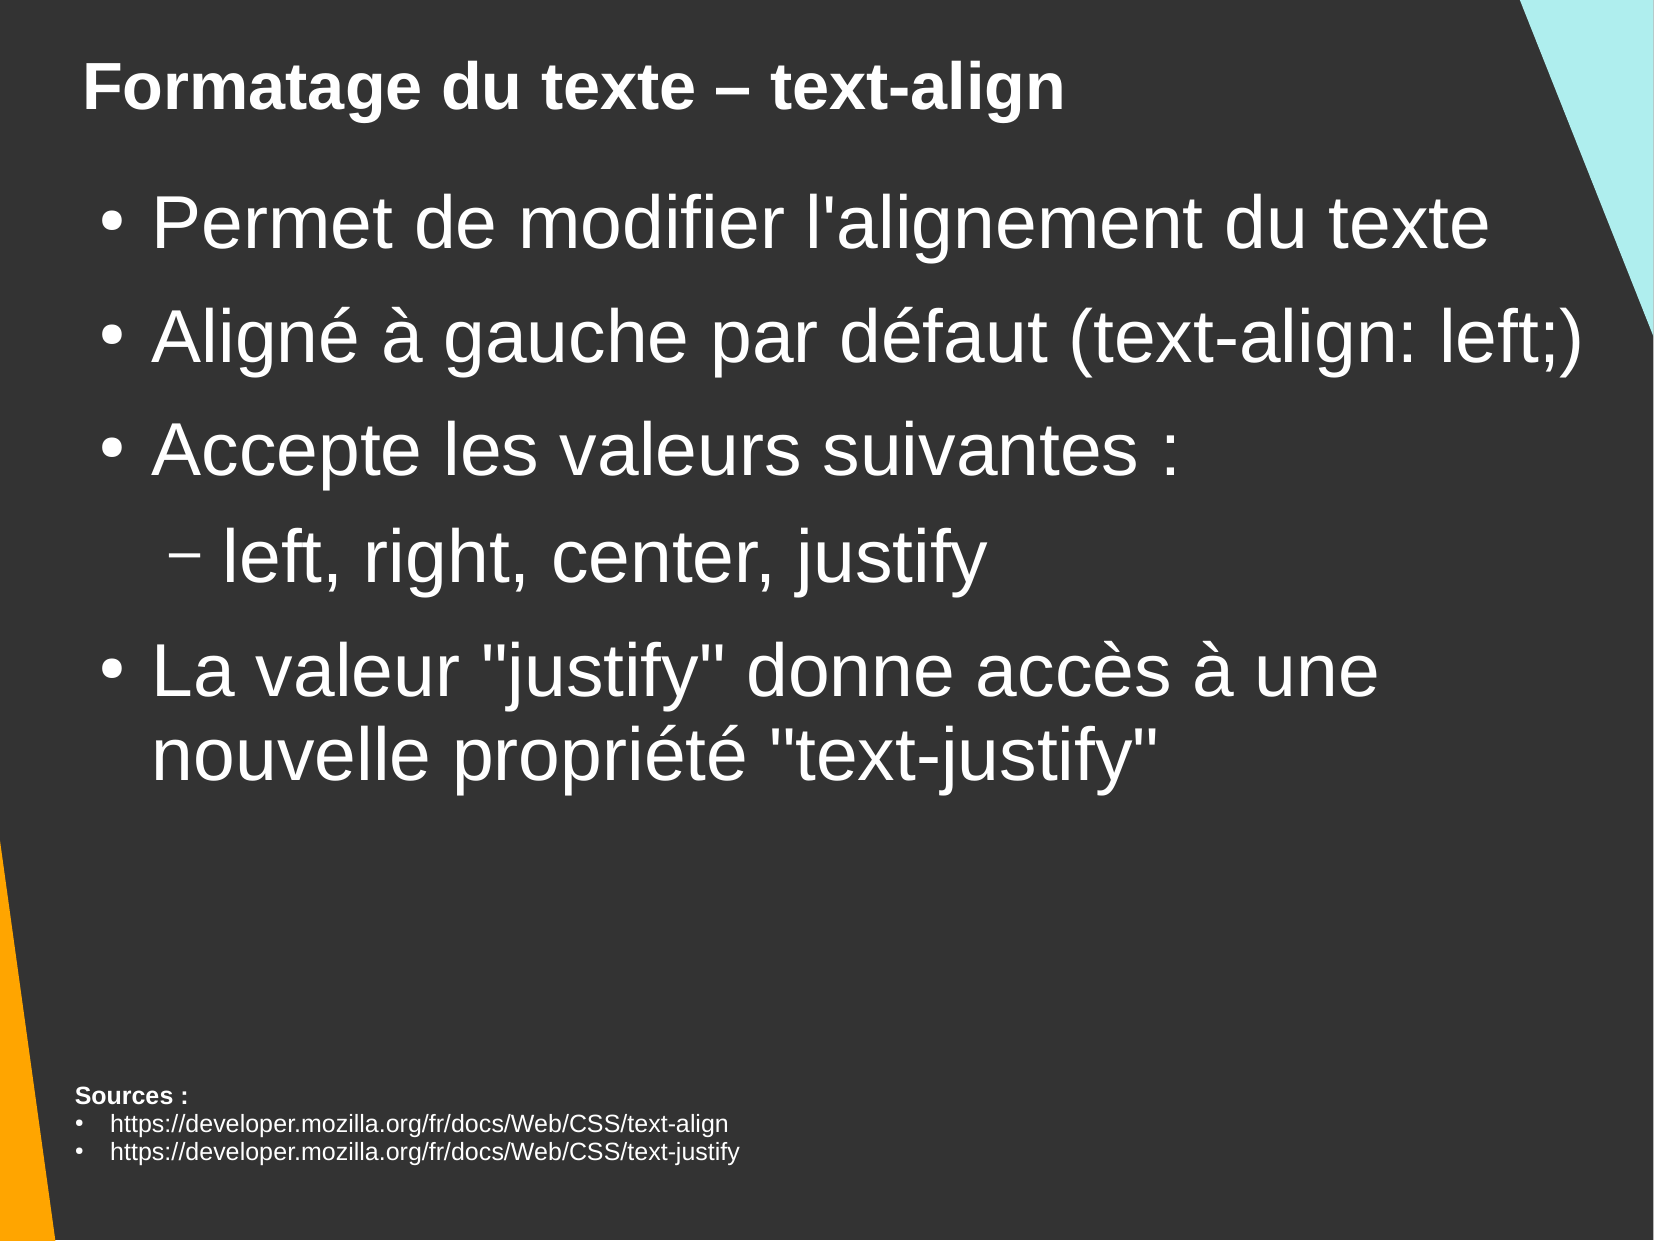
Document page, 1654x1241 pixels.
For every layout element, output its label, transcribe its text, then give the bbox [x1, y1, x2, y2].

text_box [0, 840, 56, 1241]
text_box Sources : https://developer.mozilla.org/fr/docs/Web/CSS/text-align https://developer.mozilla.org/fr/docs/Web/CSS/text-justify [60, 1074, 1546, 1241]
title Formatage du texte – text-align [82, 49, 1571, 152]
list Permet de modifier l'alignement du texte Aligné à gauche par défaut (text-align: left;) Accepte les valeurs suivantes : left, right, center, justify La valeur "justify" donne accès à une nouvelle propriété "text-justify" [80, 180, 1605, 827]
text_box [1519, 0, 1654, 338]
